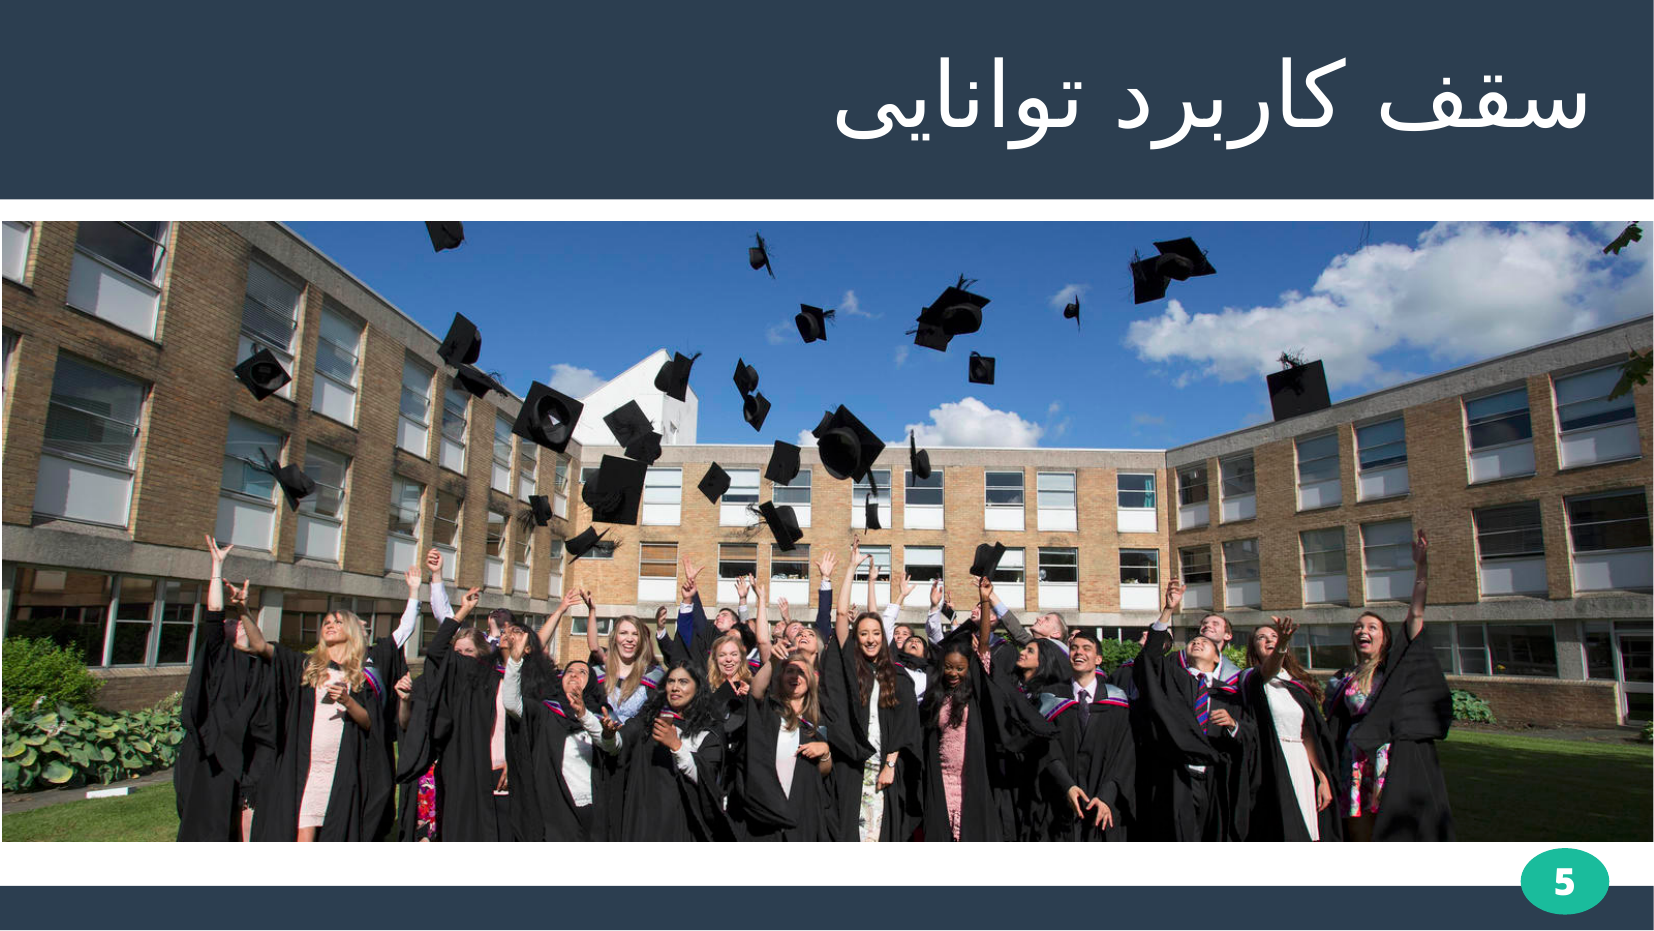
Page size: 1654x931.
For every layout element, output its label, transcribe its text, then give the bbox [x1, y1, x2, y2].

title سقف کاربرد توانایی [59, 37, 1595, 155]
picture [2, 221, 1654, 842]
